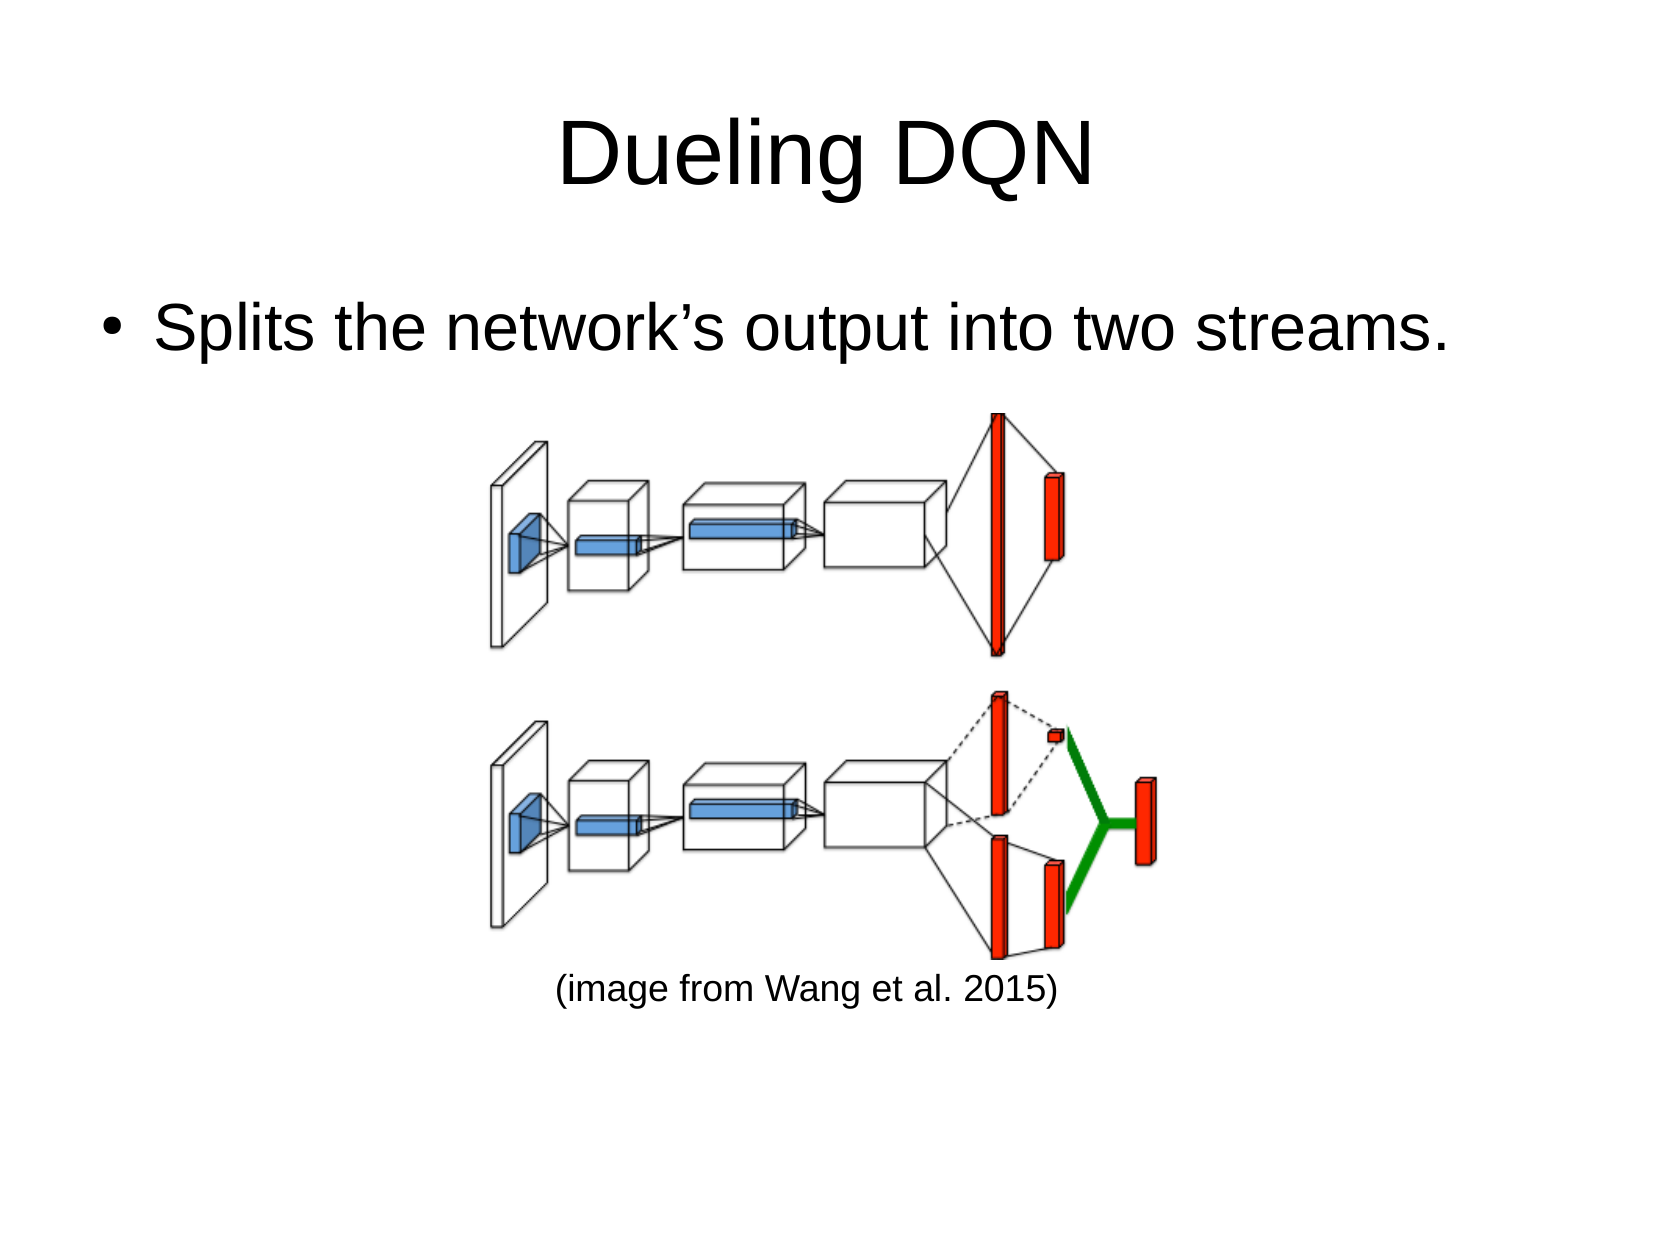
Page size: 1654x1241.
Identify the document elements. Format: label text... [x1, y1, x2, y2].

title Dueling DQN [82, 49, 1571, 257]
text_box (image from Wang et al. 2015) [540, 960, 1351, 1017]
list Splits the network’s output into two streams. [82, 290, 1571, 1010]
picture [478, 413, 1179, 961]
